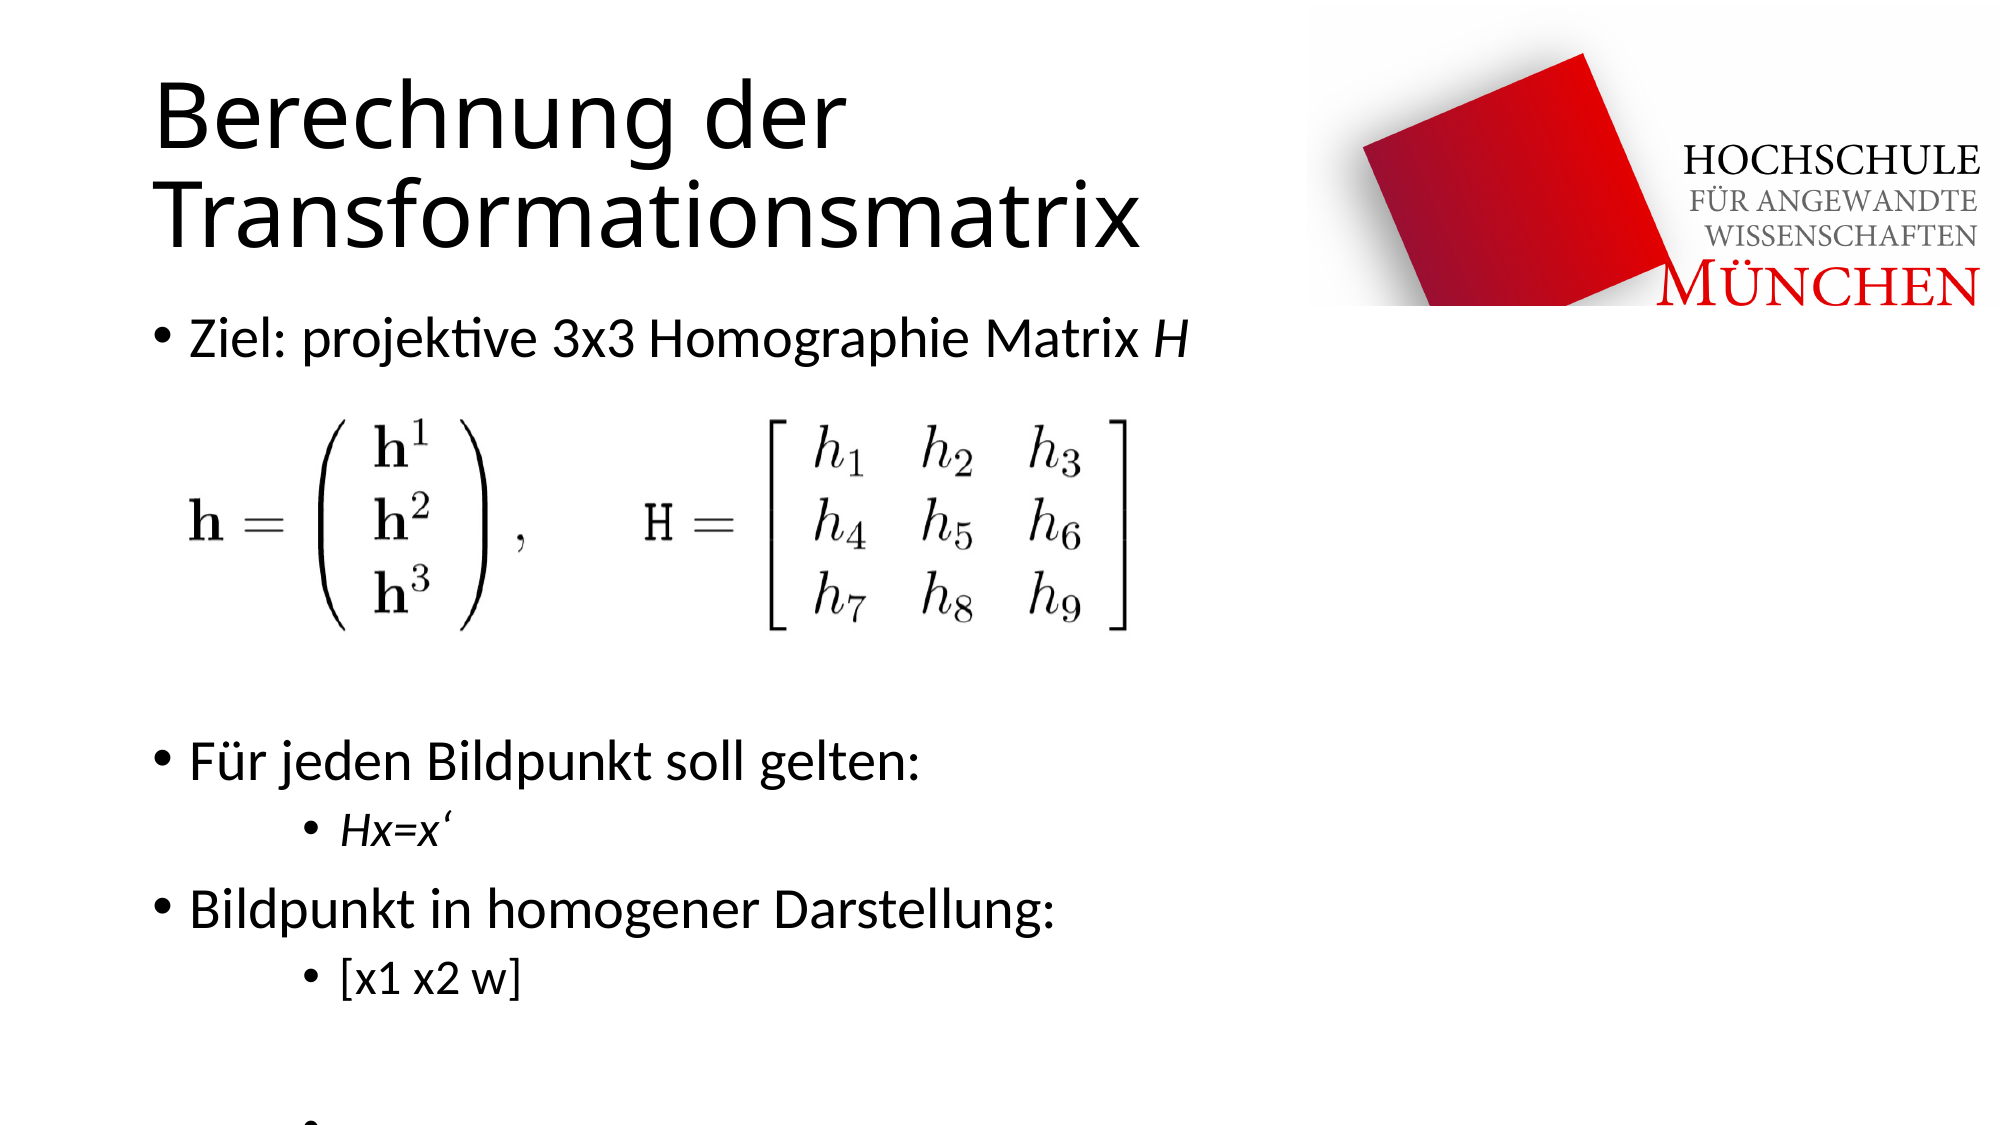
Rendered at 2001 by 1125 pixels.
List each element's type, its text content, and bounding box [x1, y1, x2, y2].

picture [137, 389, 1201, 657]
list Ziel: projektive 3x3 Homographie Matrix H Für jeden Bildpunkt soll gelten: Hx=x‘ Bildpunkt in homogener Darstellung: [x1 x2 w] [137, 299, 1863, 1014]
title Berechnung der Transformationsmatrix [137, 59, 1326, 278]
